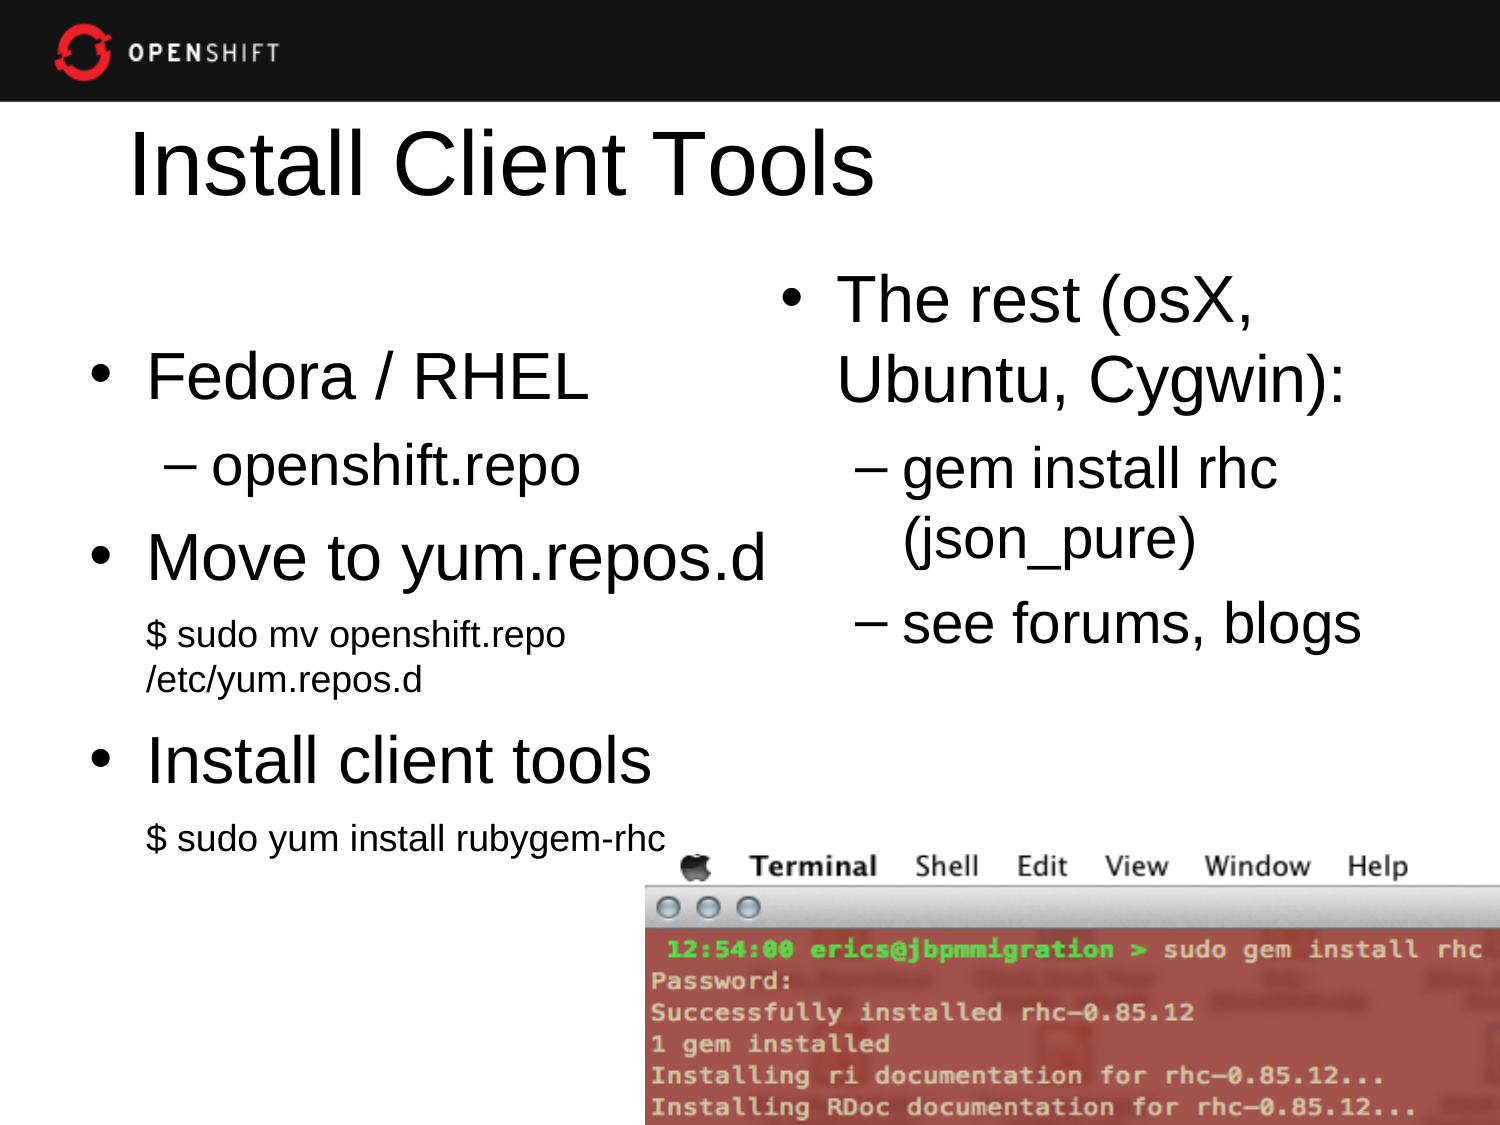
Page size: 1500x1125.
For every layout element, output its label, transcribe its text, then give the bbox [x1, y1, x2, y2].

title Install Client Tools [112, 40, 1388, 277]
list Fedora / RHEL openshift.repo Move to yum.repos.d $ sudo mv openshift.repo /etc/yum.repos.d Install client tools $ sudo yum install rubygem-rhc [75, 324, 788, 1068]
picture [0, 0, 1500, 1125]
list The rest (osX, Ubuntu, Cygwin): gem install rhc (json_pure) see forums, blogs [765, 248, 1500, 991]
